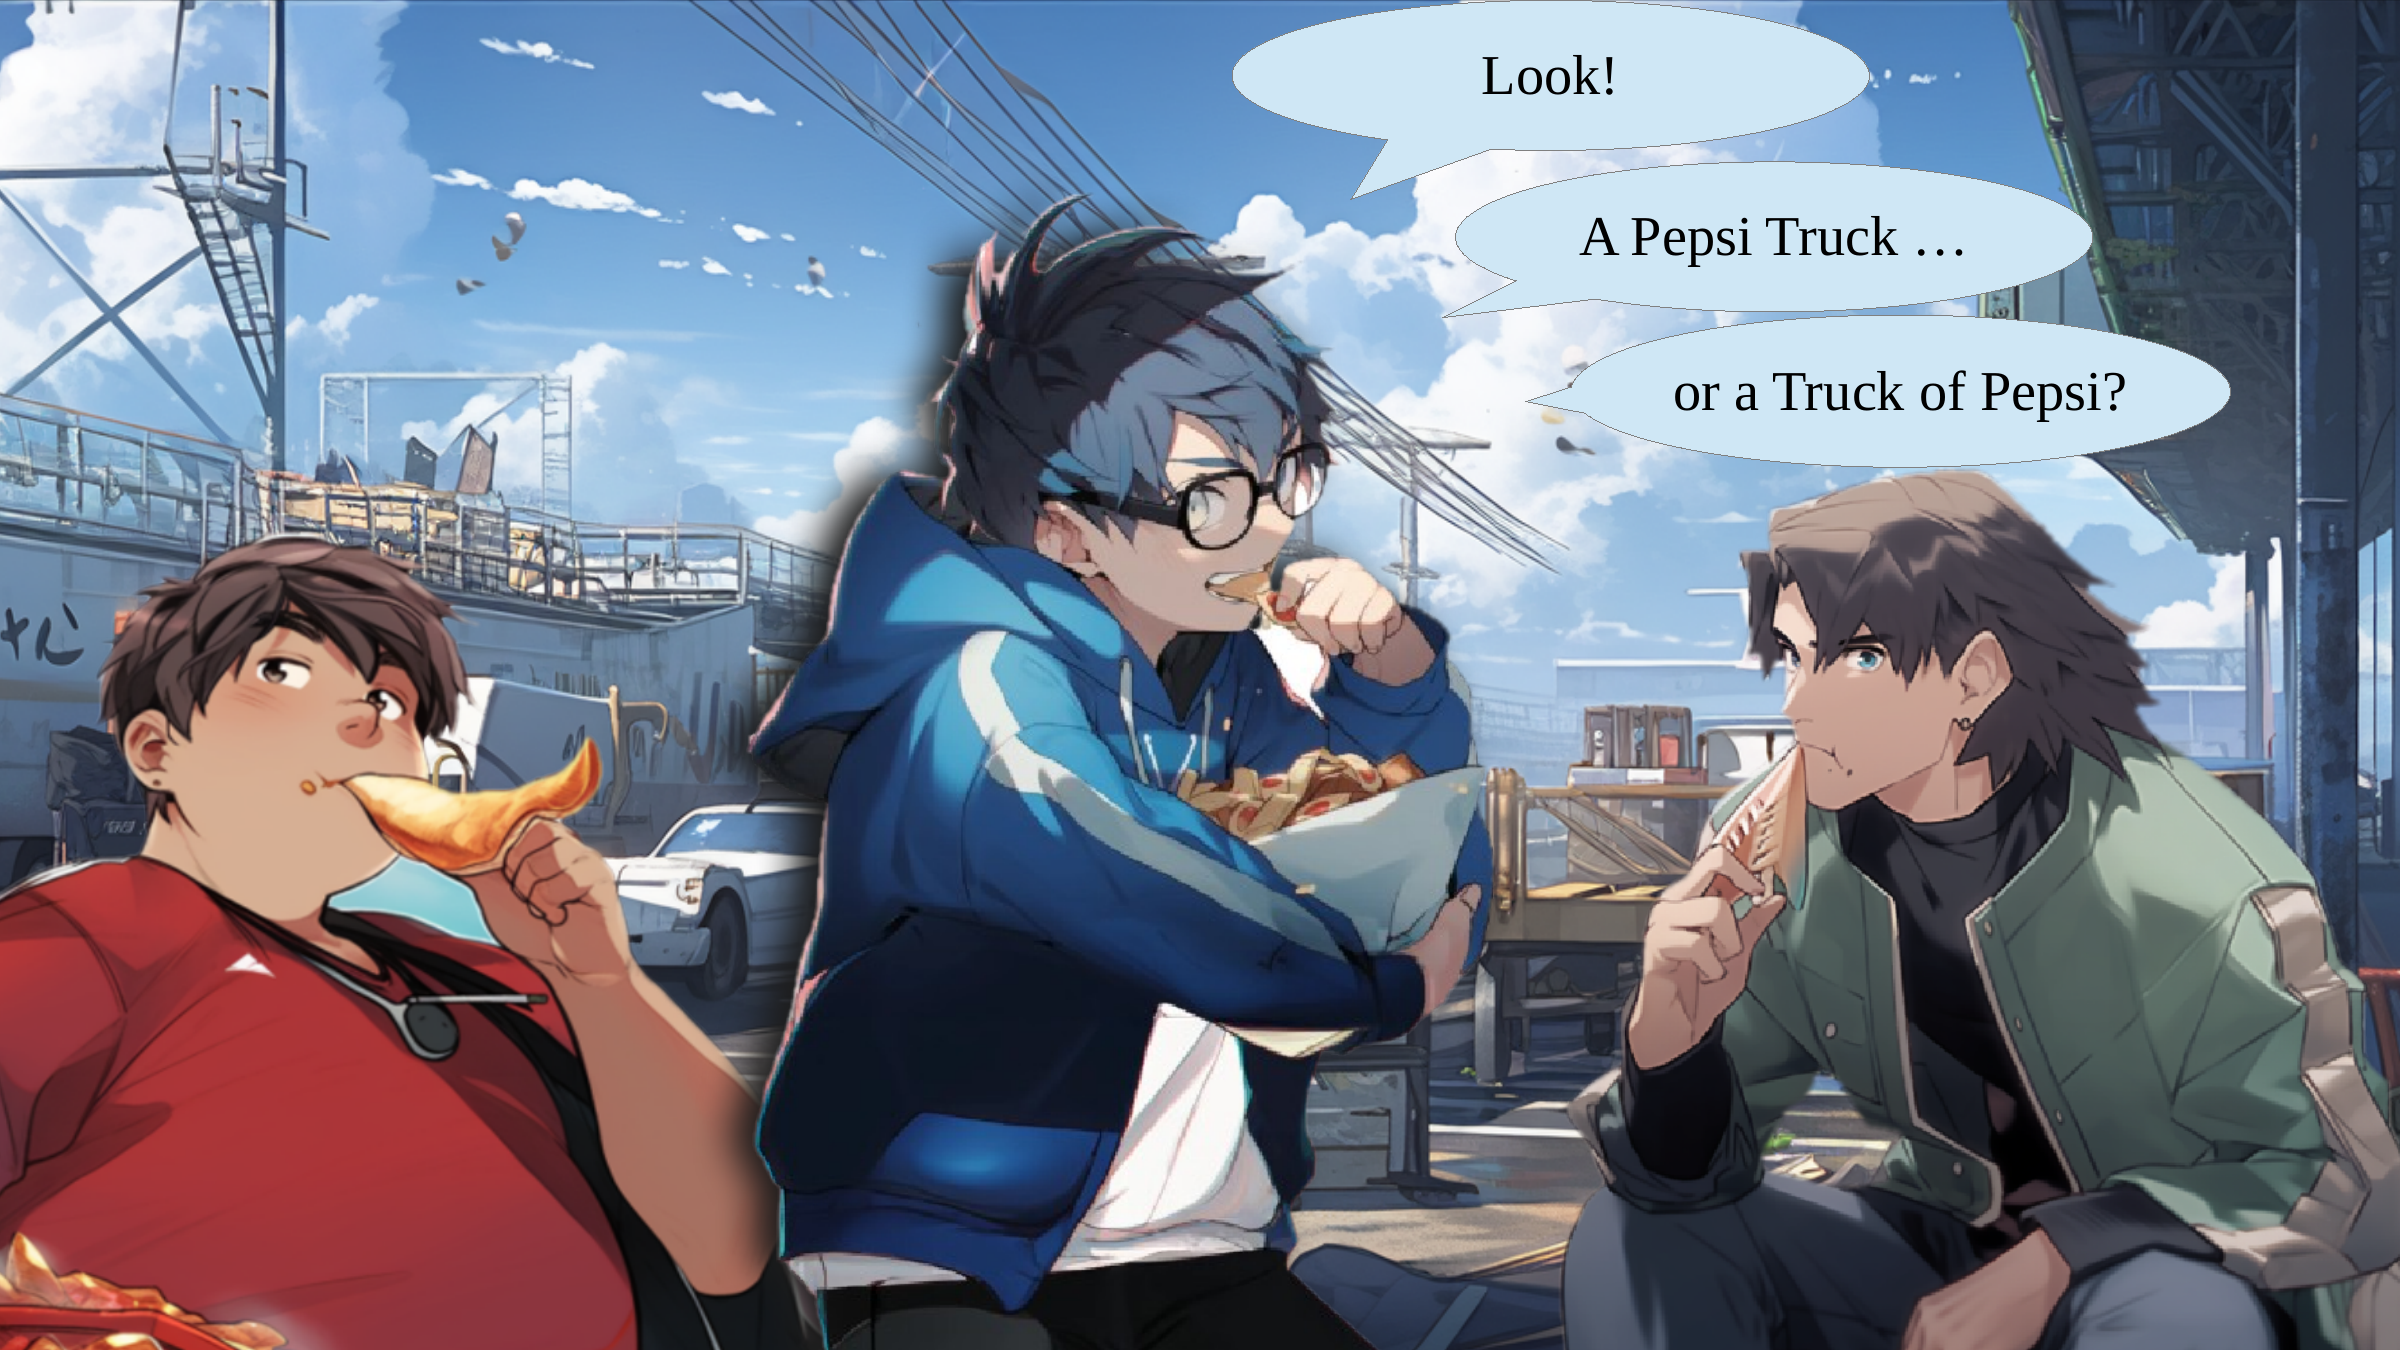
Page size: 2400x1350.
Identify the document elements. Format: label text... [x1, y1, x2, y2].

text_box Look! [1232, 0, 1870, 200]
picture [0, 0, 2400, 1350]
text_box or a Truck of Pepsi? [1525, 315, 2231, 468]
text_box A Pepsi Truck … [1442, 161, 2093, 318]
